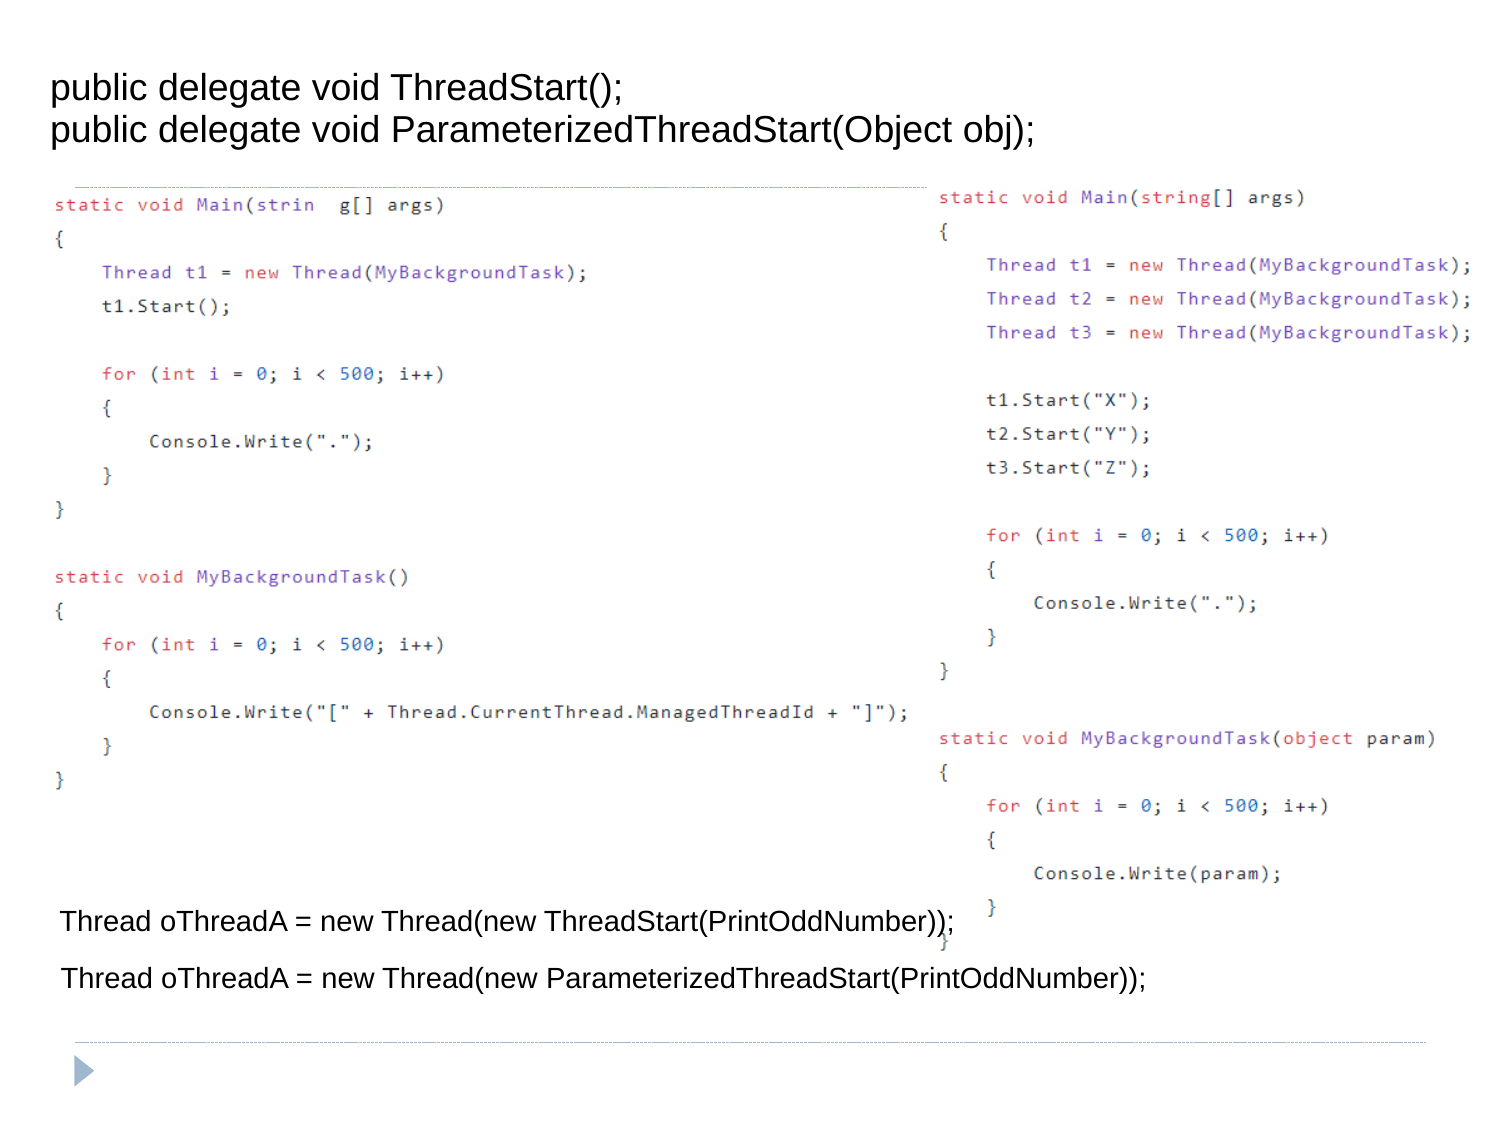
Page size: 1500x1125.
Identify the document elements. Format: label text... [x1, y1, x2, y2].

text_box Thread oThreadA = new Thread(new ParameterizedThreadStart(PrintOddNumber)); [35, 947, 1467, 1004]
picture [30, 182, 1489, 957]
text_box public delegate void ThreadStart(); public delegate void ParameterizedThreadStart(Object obj); [35, 59, 1052, 159]
text_box Thread oThreadA = new Thread(new ThreadStart(PrintOddNumber)); [23, 890, 1222, 948]
